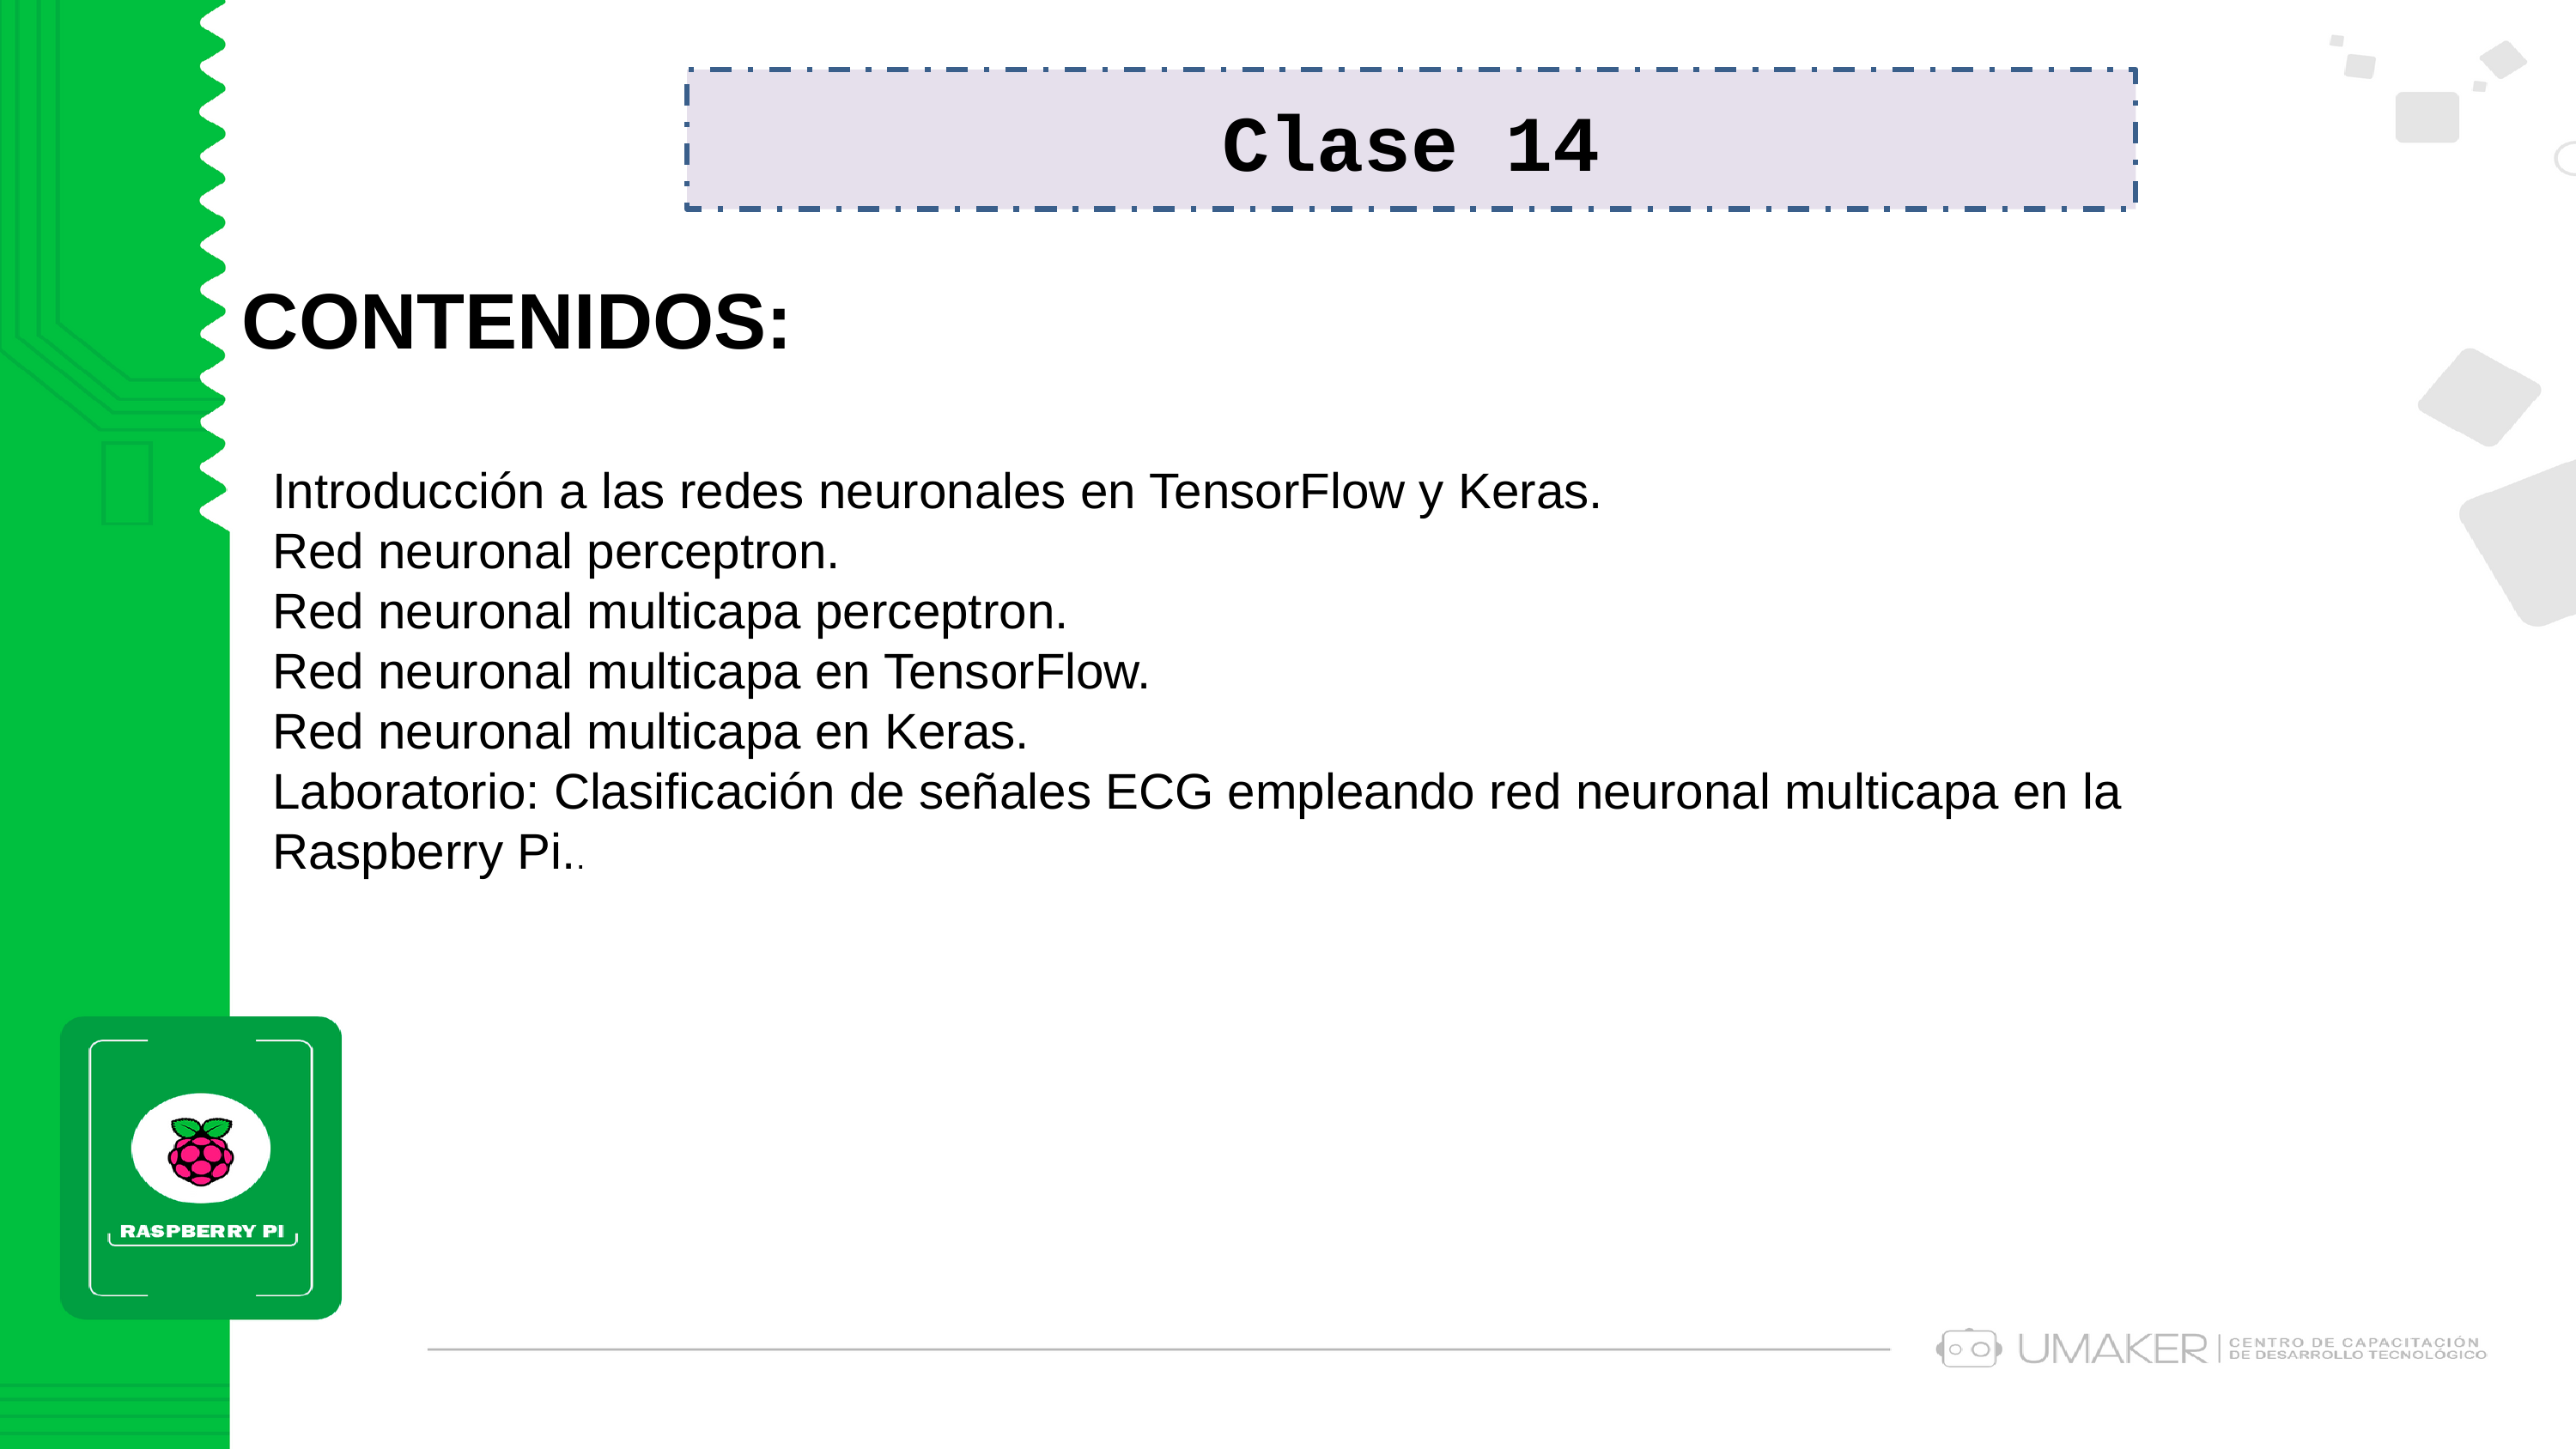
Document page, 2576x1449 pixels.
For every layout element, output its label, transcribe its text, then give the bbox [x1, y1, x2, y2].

text_box CONTENIDOS: Introducción a las redes neuronales en TensorFlow y Keras. Red neuronal perceptron. Red neuronal multicapa perceptron. Red neuronal multicapa en TensorFlow. Red neuronal multicapa en Keras. Laboratorio: Clasificación de señales ECG empleando red neuronal multicapa en la Raspberry Pi.. [229, 264, 2363, 1156]
text_box Clase 14 [687, 70, 2136, 209]
picture [0, 0, 2576, 1449]
